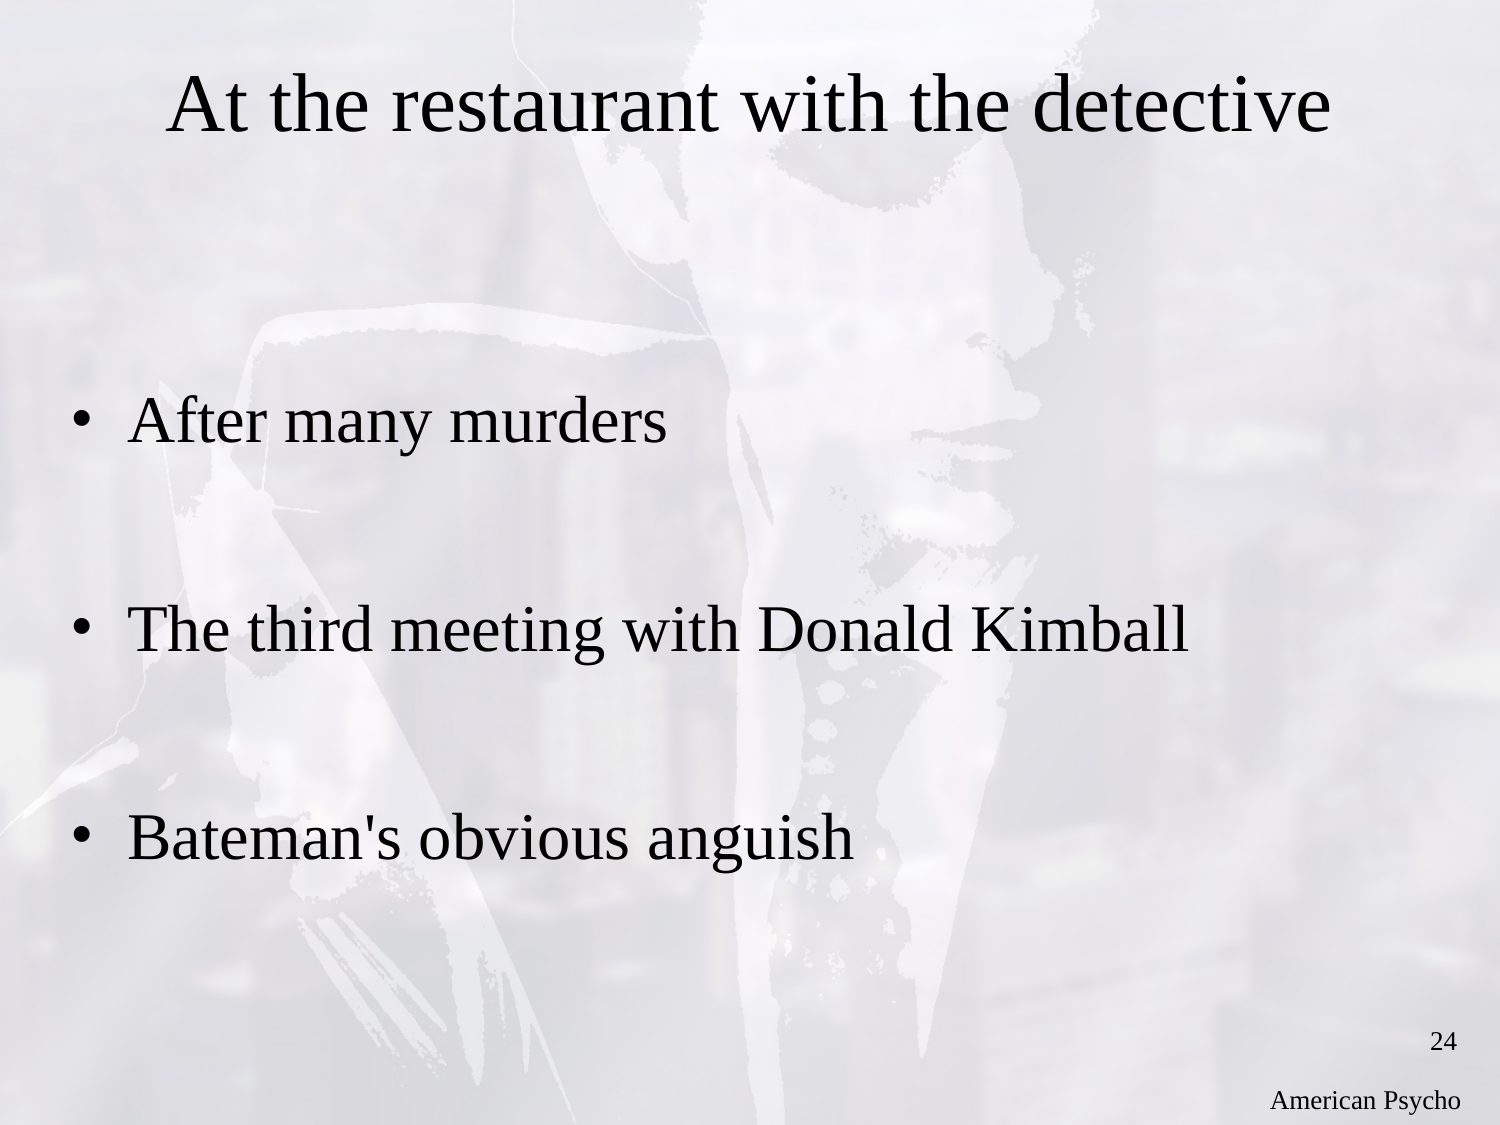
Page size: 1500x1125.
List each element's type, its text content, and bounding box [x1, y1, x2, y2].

title At the restaurant with the detective [59, 38, 1441, 170]
list After many murders The third meeting with Donald Kimball Bateman's obvious anguish [70, 255, 1421, 998]
picture [0, 0, 1500, 1125]
